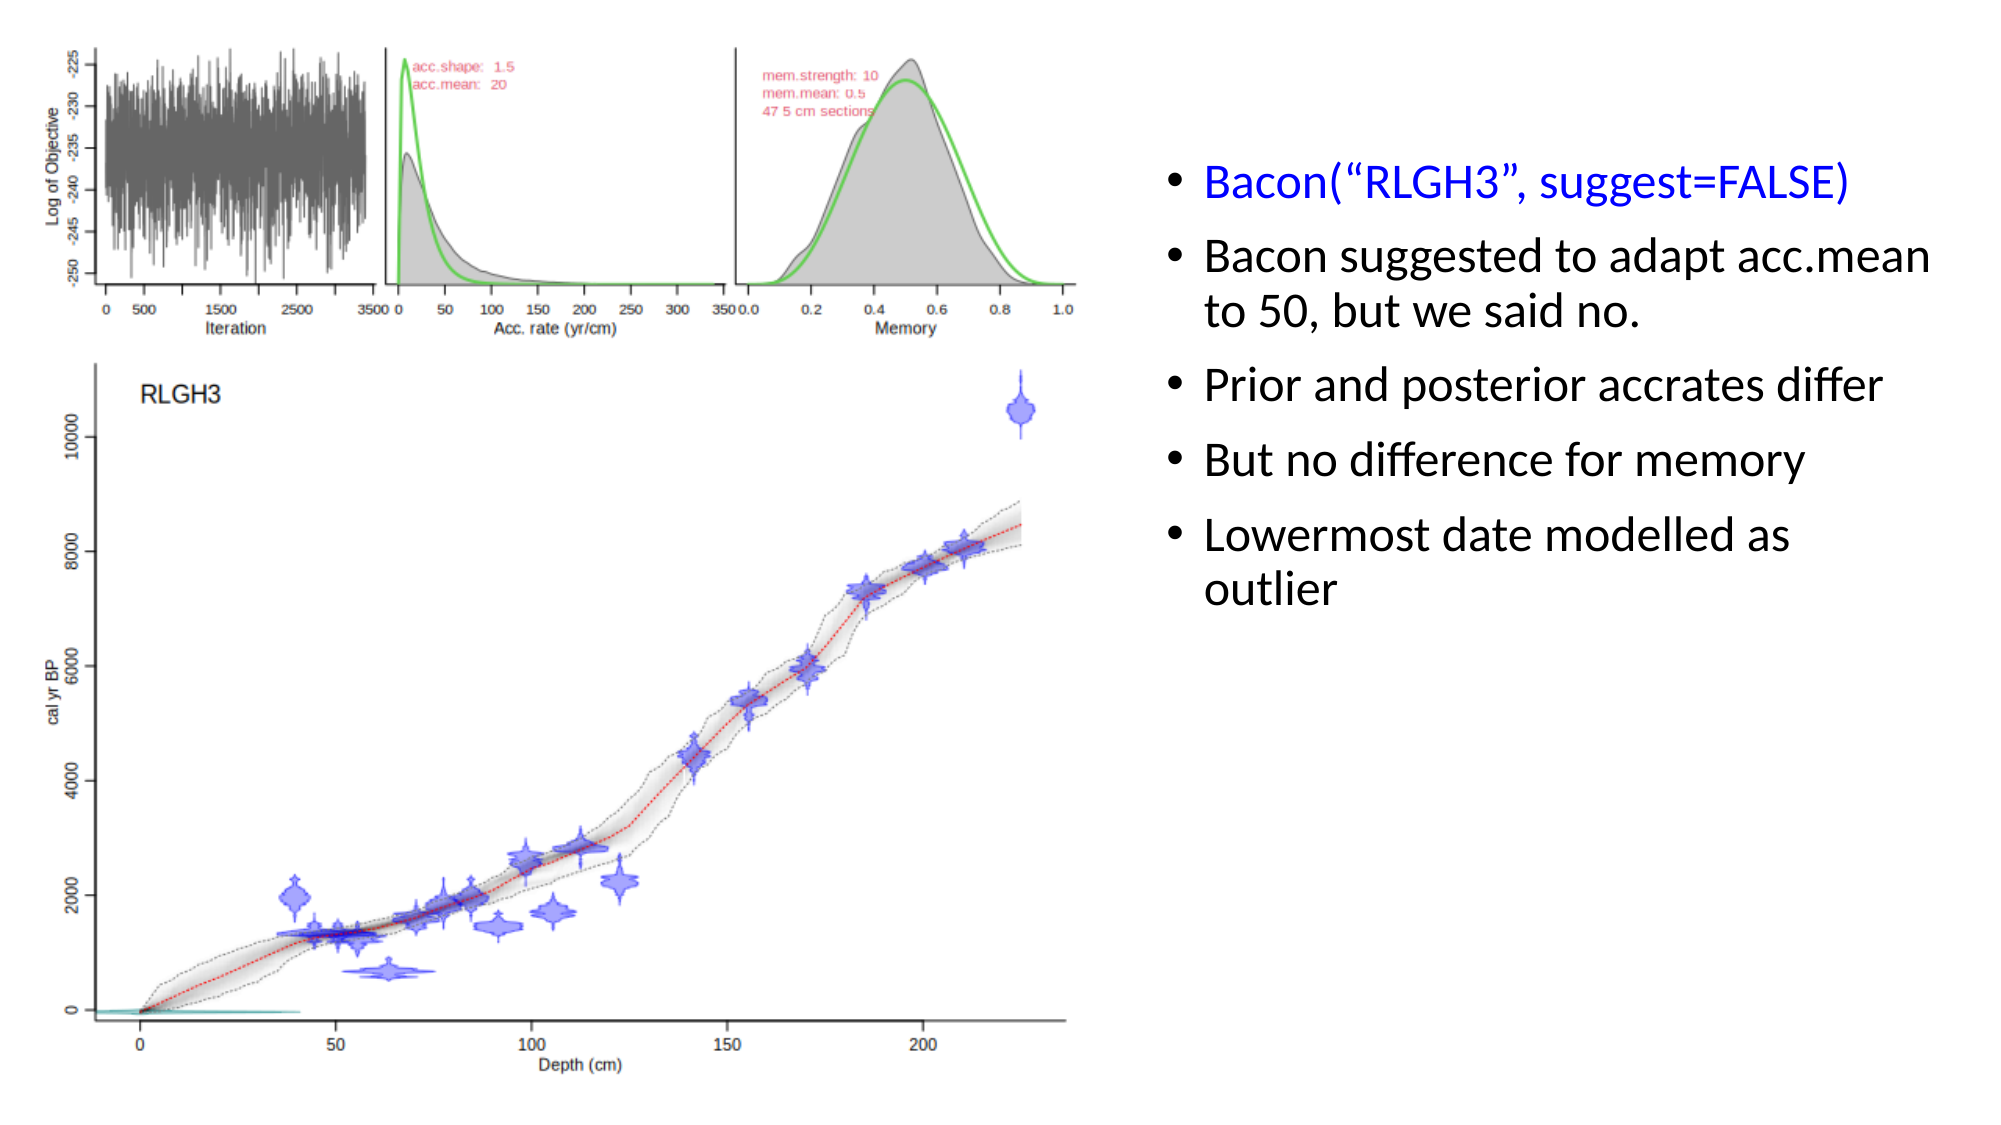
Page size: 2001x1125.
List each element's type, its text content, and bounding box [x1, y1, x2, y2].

picture [41, 35, 1081, 1079]
text_box Bacon(“RLGH3”, suggest=FALSE) Bacon suggested to adapt acc.mean to 50, but we said no. Prior and posterior accrates differ But no difference for memory Lowermost date modelled as outlier [1151, 147, 1949, 1043]
